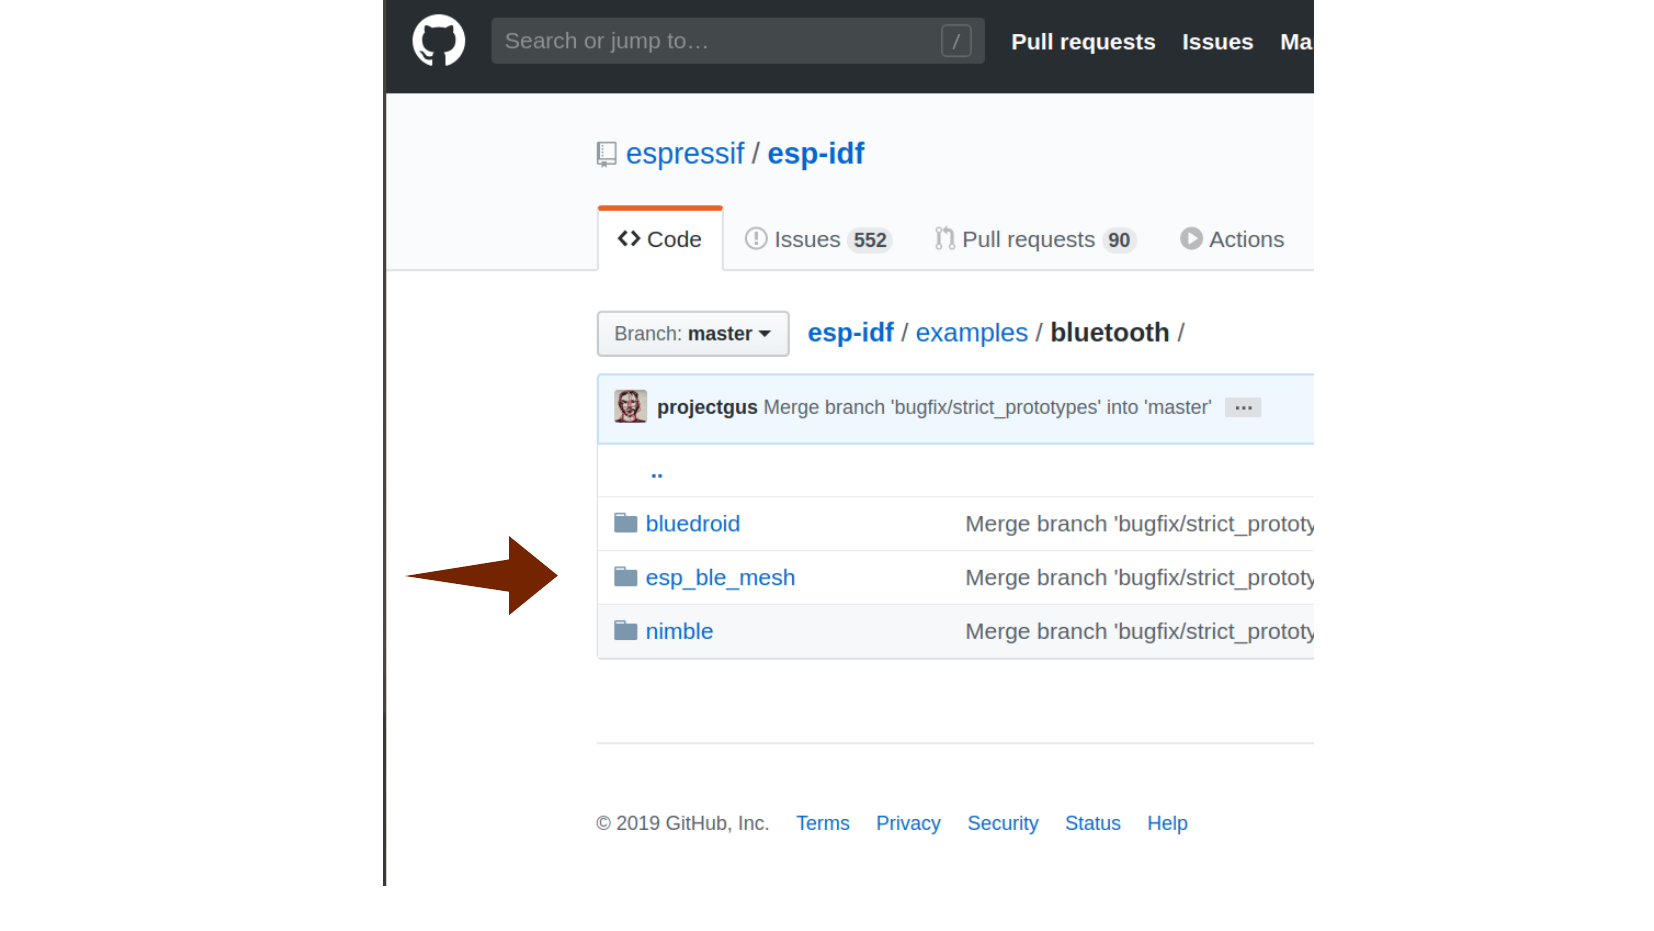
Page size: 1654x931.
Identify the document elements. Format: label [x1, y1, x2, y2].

picture [383, 0, 1314, 886]
